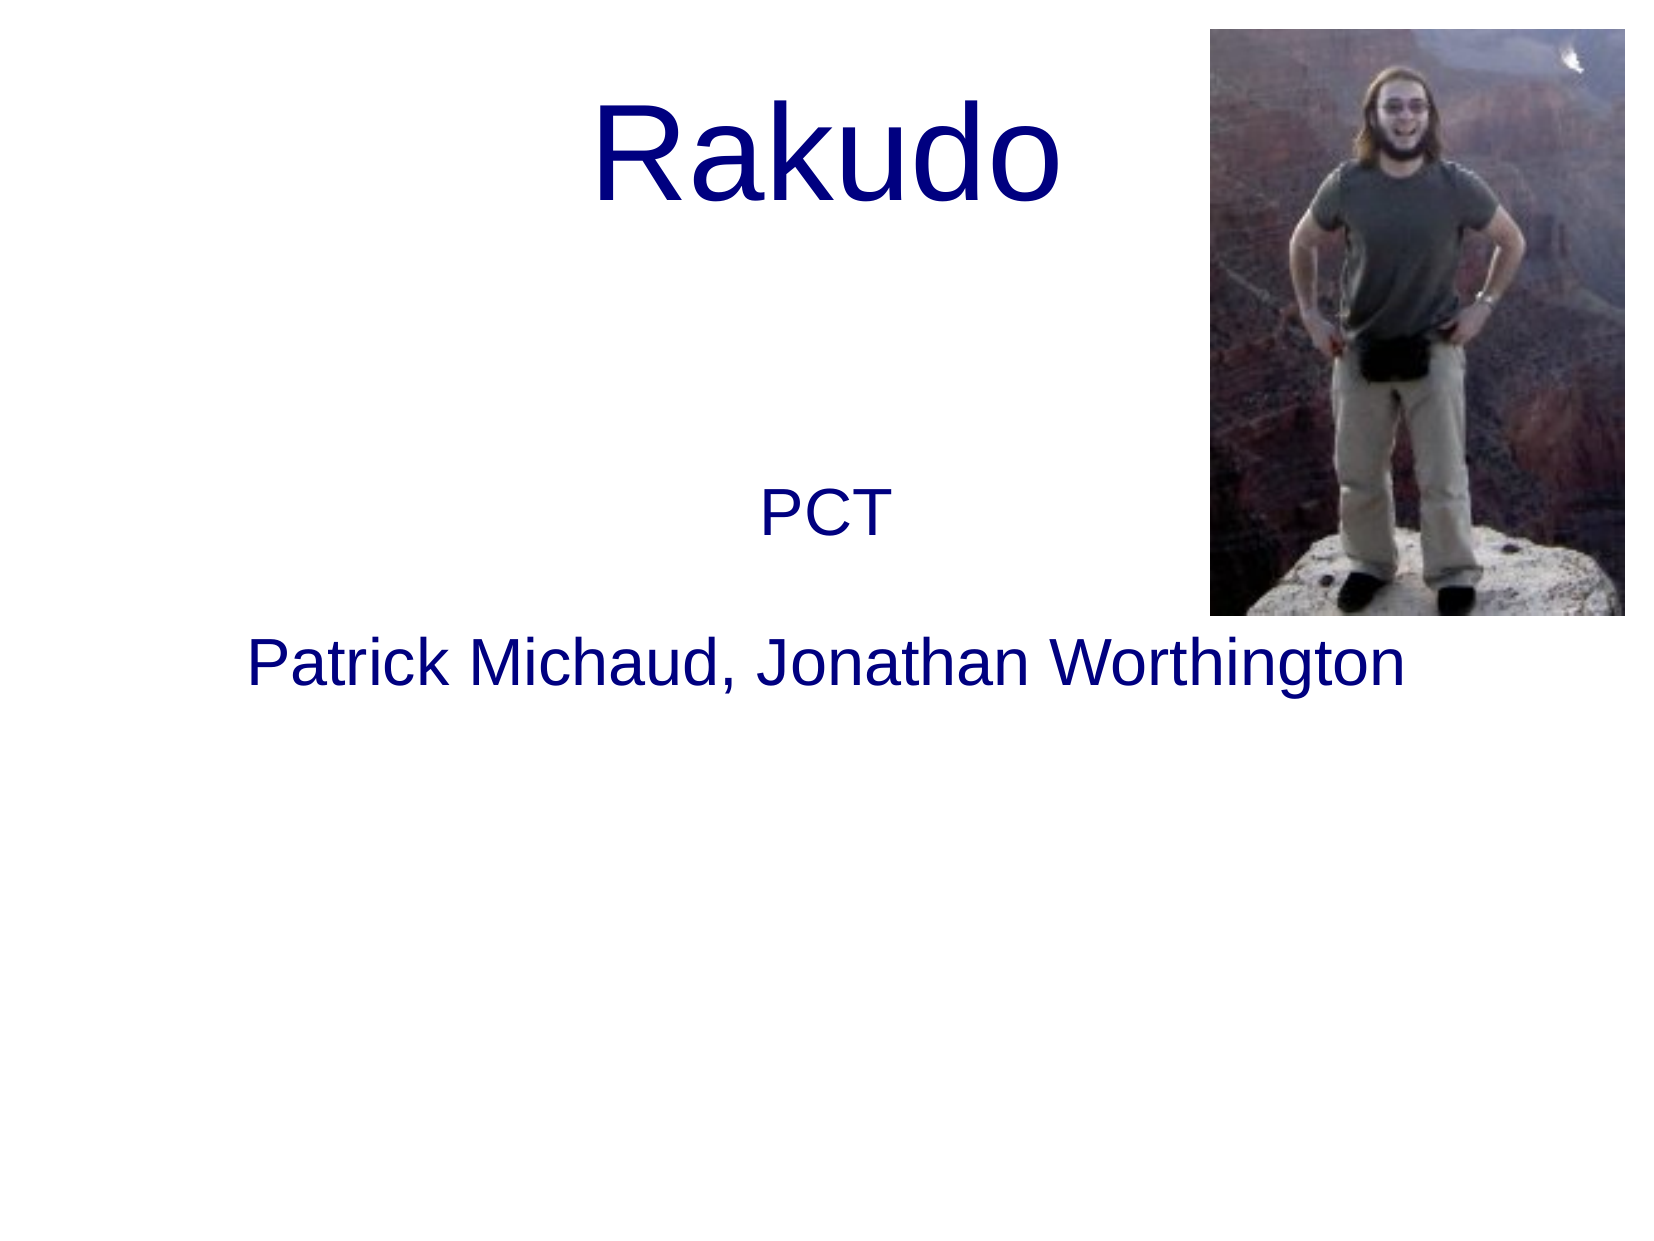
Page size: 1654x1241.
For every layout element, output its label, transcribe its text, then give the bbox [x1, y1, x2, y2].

picture [1210, 29, 1625, 616]
subtitle PCT Patrick Michaud, Jonathan Worthington [82, 290, 1571, 1109]
title Rakudo [82, 49, 1210, 257]
